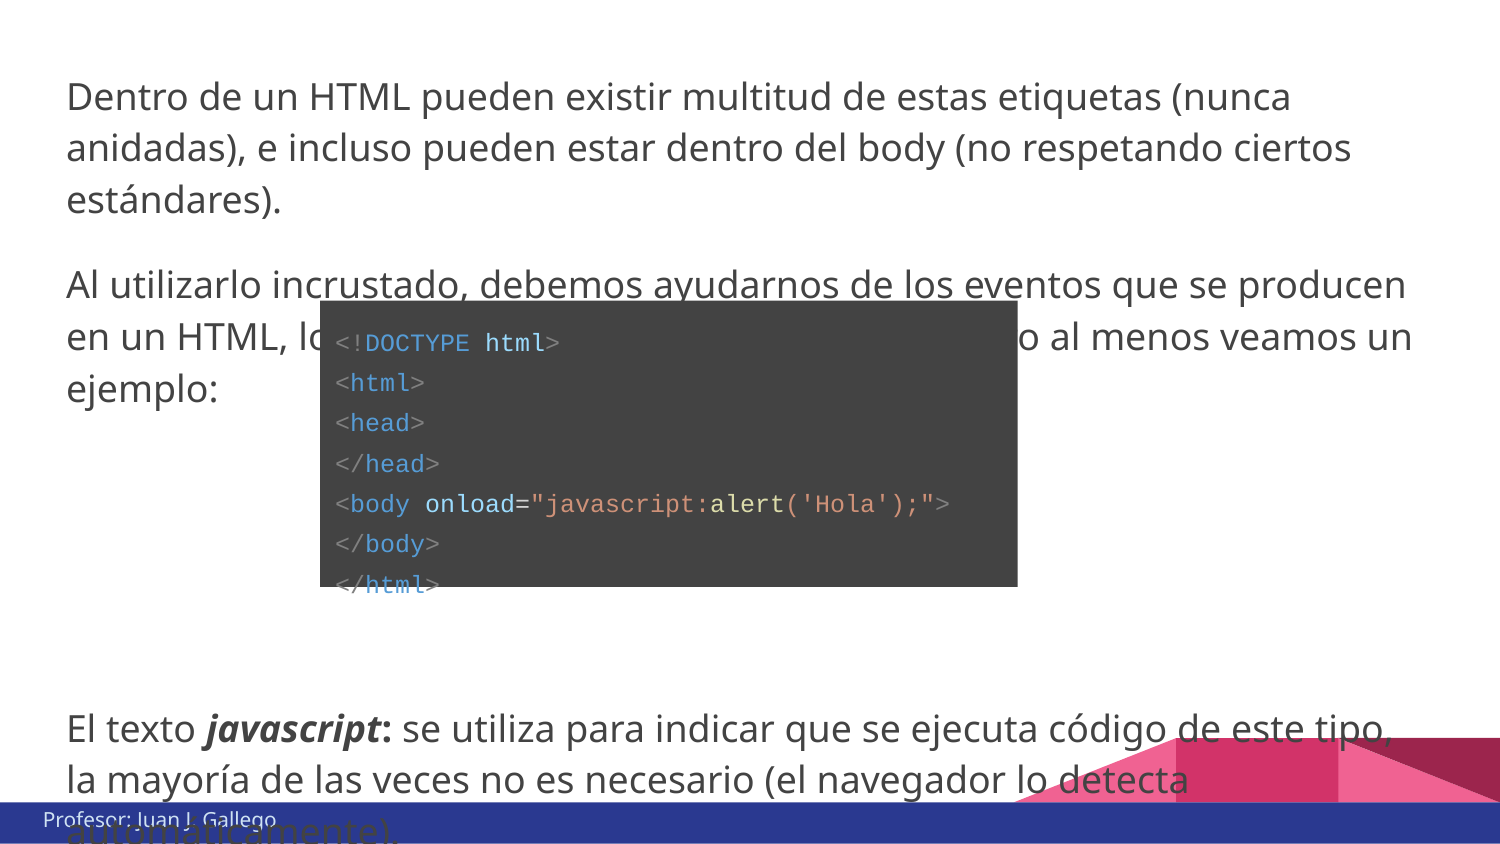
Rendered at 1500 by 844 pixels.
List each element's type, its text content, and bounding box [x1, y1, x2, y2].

list Dentro de un HTML pueden existir multitud de estas etiquetas (nunca anidadas), e incluso pueden estar dentro del body (no respetando ciertos estándares). Al utilizarlo incrustado, debemos ayudarnos de los eventos que se producen en un HTML, los cuales los veremos más adelante, pero al menos veamos un ejemplo: El texto javascript: se utiliza para indicar que se ejecuta código de este tipo, la mayoría de las veces no es necesario (el navegador lo detecta automáticamente). [51, 50, 1449, 750]
text_box <!DOCTYPE html> <html> <head> </head> <body onload="javascript:alert('Hola');"> </body> </html> [320, 300, 1018, 587]
